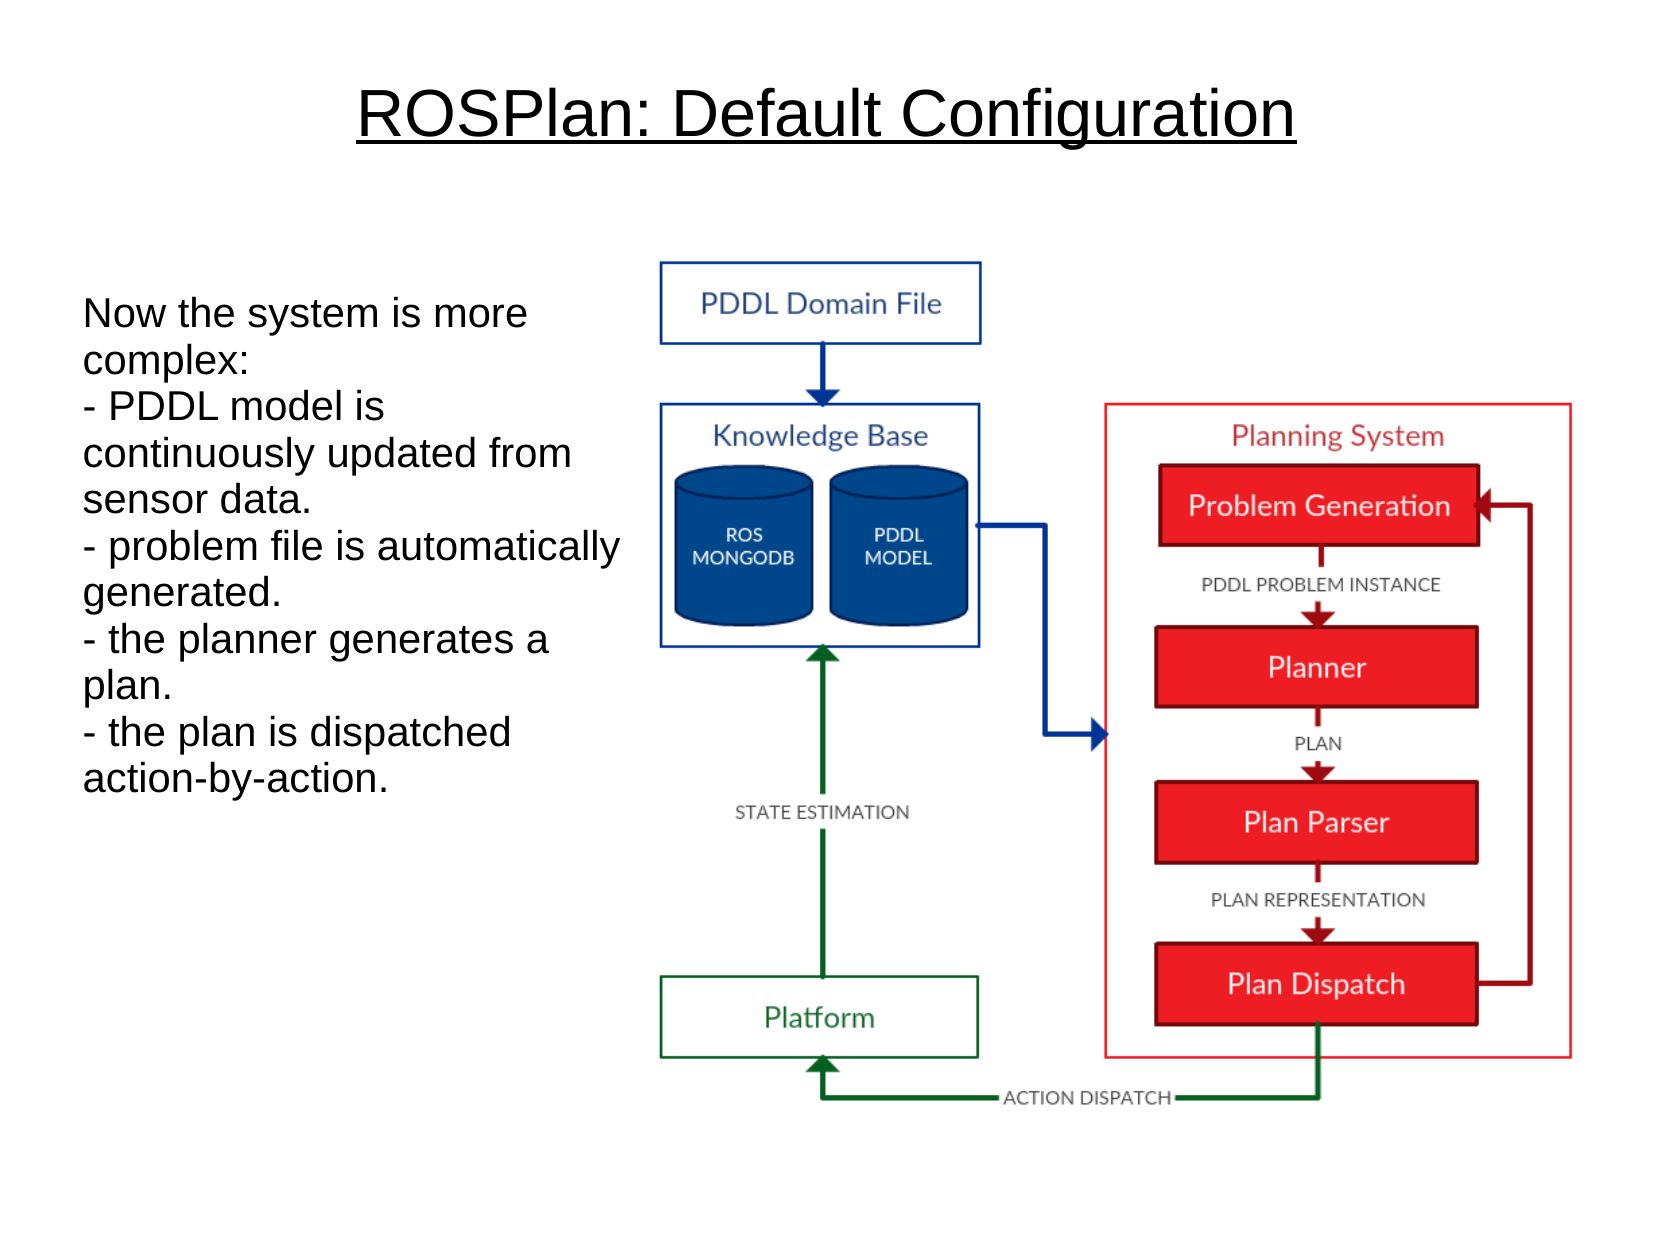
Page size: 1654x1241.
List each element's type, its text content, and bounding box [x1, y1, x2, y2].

picture [637, 240, 1595, 1133]
subtitle Now the system is more complex: - PDDL model is continuously updated from sensor data. - problem file is automatically generated. - the planner generates a plan. - the plan is dispatched action-by-action. [82, 290, 626, 1010]
title ROSPlan: Default Configuration [82, 49, 1571, 178]
